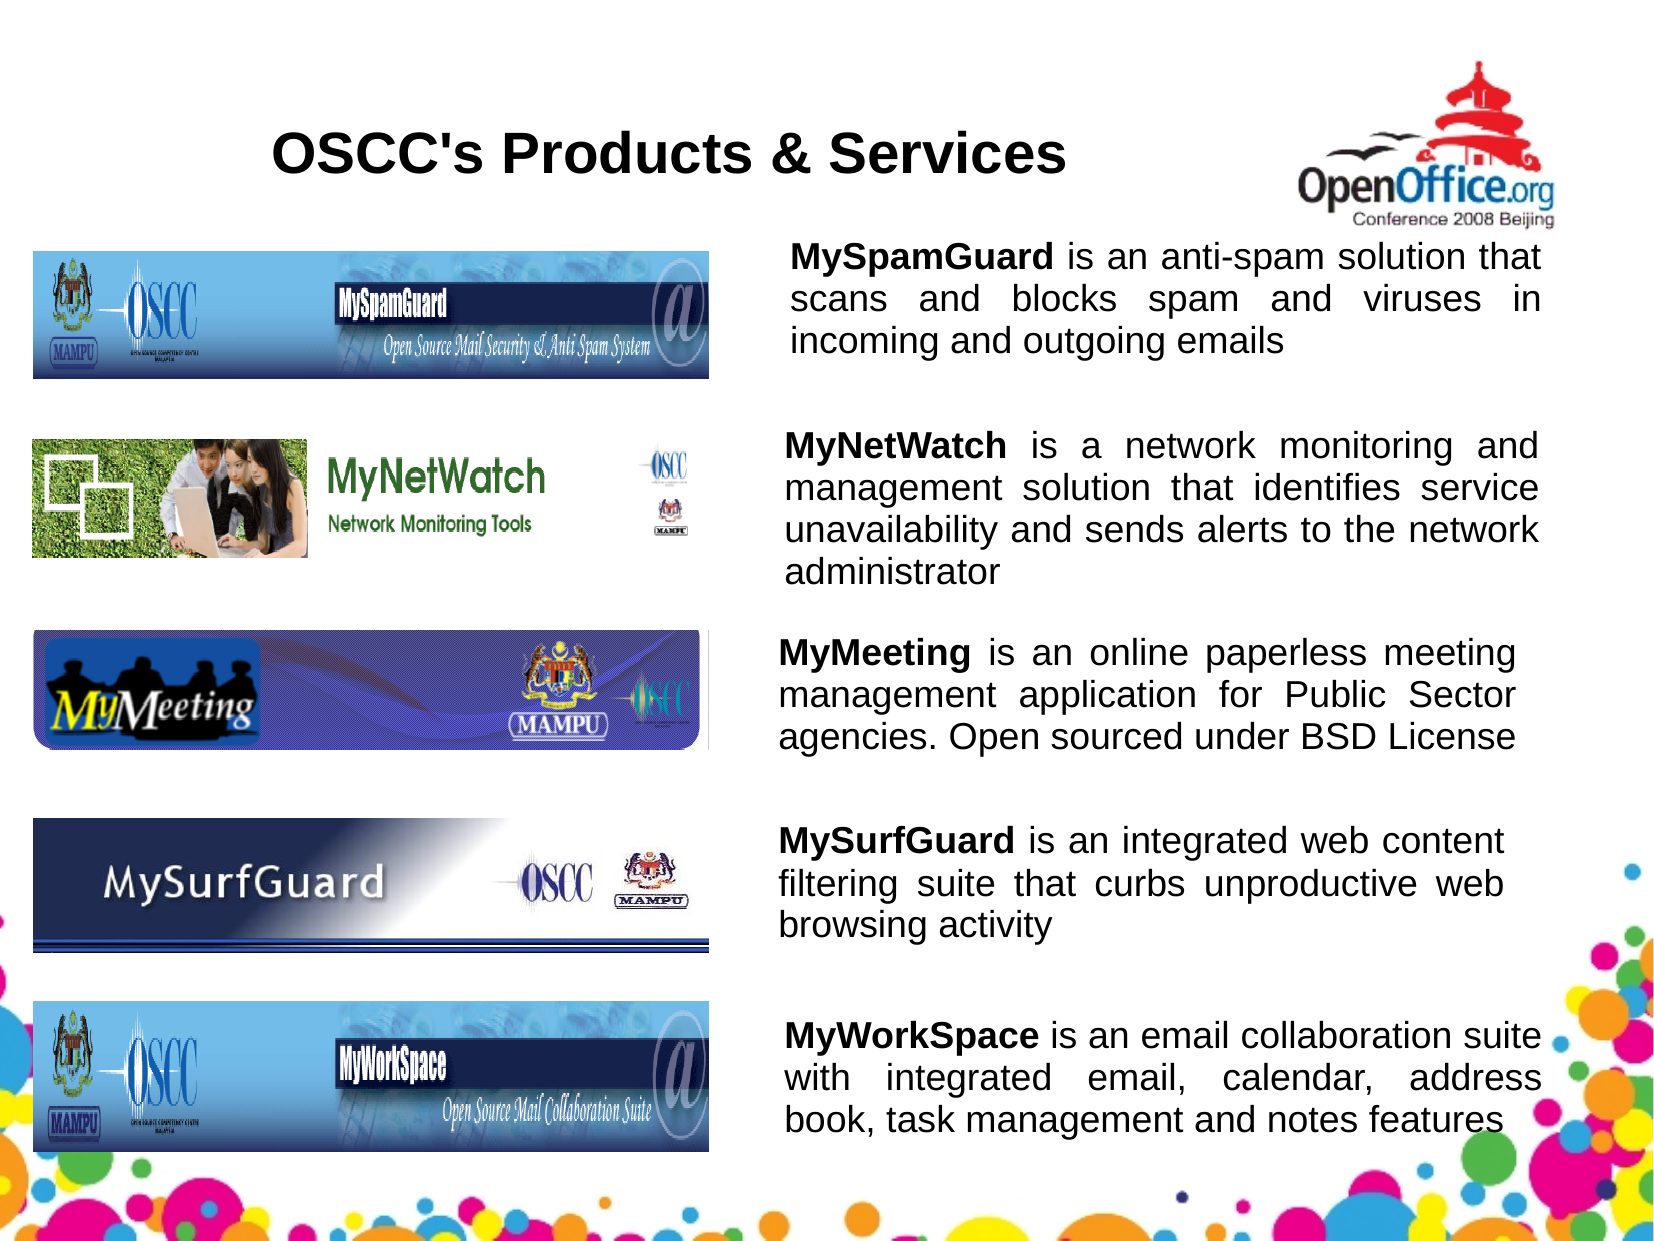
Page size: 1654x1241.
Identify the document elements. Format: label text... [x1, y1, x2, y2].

text_box MyWorkSpace is an email collaboration suite with integrated email, calendar, address book, task management and notes features [769, 1007, 1558, 1149]
text_box MySpamGuard is an anti-spam solution that scans and blocks spam and viruses in incoming and outgoing emails [775, 227, 1563, 411]
text_box MyNetWatch is a network monitoring and management solution that identifies service unavailability and sends alerts to the network administrator [769, 416, 1595, 600]
picture [1285, 51, 1569, 250]
text_box MyMeeting is an online paperless meeting management application for Public Sector agencies. Open sourced under BSD License [763, 624, 1552, 765]
picture [33, 251, 709, 379]
text_box MySurfGuard is an integrated web content filtering suite that curbs unproductive web browsing activity [763, 812, 1552, 954]
title OSCC's Products & Services [82, 56, 1258, 250]
picture [0, 810, 1654, 1241]
picture [33, 630, 709, 750]
picture [32, 439, 709, 558]
